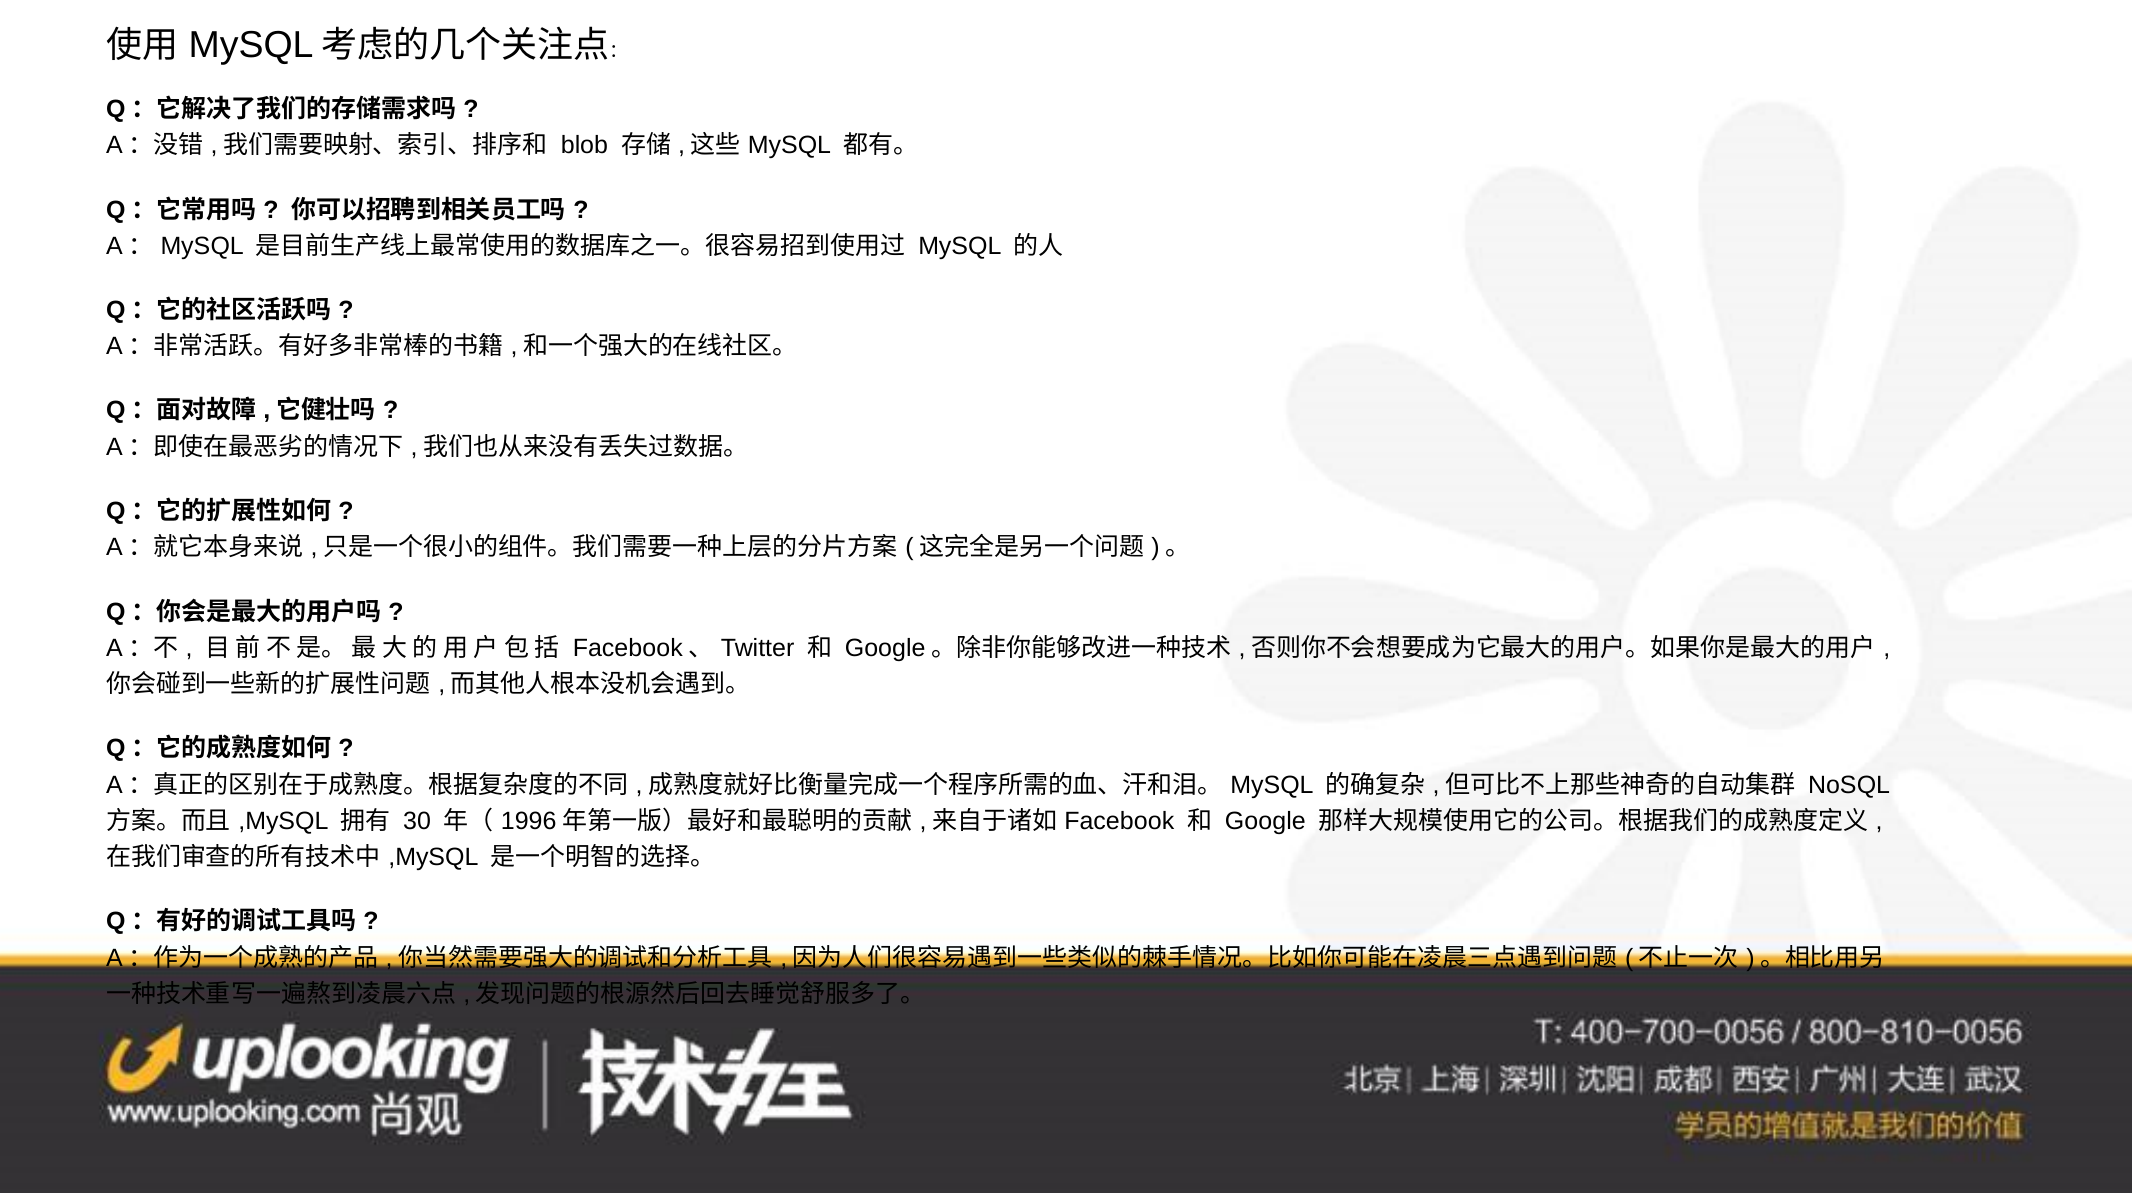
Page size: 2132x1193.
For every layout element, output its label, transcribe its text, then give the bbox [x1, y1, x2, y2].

text_box 使用MySQL考虑的几个关注点： Q：它解决了我们的存储需求吗? A：没错,我们需要映射、索引、排序和 blob 存储,这些MySQL 都有。 Q：它常用吗? 你可以招聘到相关员工吗? A：MySQL 是目前生产线上最常使用的数据库之一。很容易招到使用过 MySQL 的人 Q：它的社区活跃吗? A：非常活跃。有好多非常棒的书籍,和一个强大的在线社区。 Q：面对故障,它健壮吗? A：即使在最恶劣的情况下,我们也从来没有丢失过数据。 Q：它的扩展性如何? A：就它本身来说,只是一个很小的组件。我们需要一种上层的分片方案(这完全是另一个问题)。 Q：你会是最大的用户吗? A：不, 目 前 不 是。 最 大 的 用 户 包 括 Facebook、Twitter 和 Google。除非你能够改进一种技术,否则你不会想要成为它最大的用户。如果你是最大的用户,你会碰到一些新的扩展性问题,而其他人根本没机会遇到。 Q：它的成熟度如何? A：真正的区别在于成熟度。根据复杂度的不同,成熟度就好比衡量完成一个程序所需的血、汗和泪。MySQL 的确复杂,但可比不上那些神奇的自动集群 NoSQL 方案。而且,MySQL 拥有 30 年（1996年第一版）最好和最聪明的贡献,来自于诸如Facebook 和 Google 那样大规模使用它的公司。根据我们的成熟度定义,在我们审查的所有技术中,MySQL 是一个明智的选择。 Q：有好的调试工具吗? A：作为一个成熟的产品,你当然需要强大的调试和分析工具,因为人们很容易遇到一些类似的棘手情况。比如你可能在凌晨三点遇到问题(不止一次)。相比用另一种技术重写一遍熬到凌晨六点,发现问题的根源然后回去睡觉舒服多了。 [91, 8, 1919, 981]
picture [0, 0, 2132, 1193]
